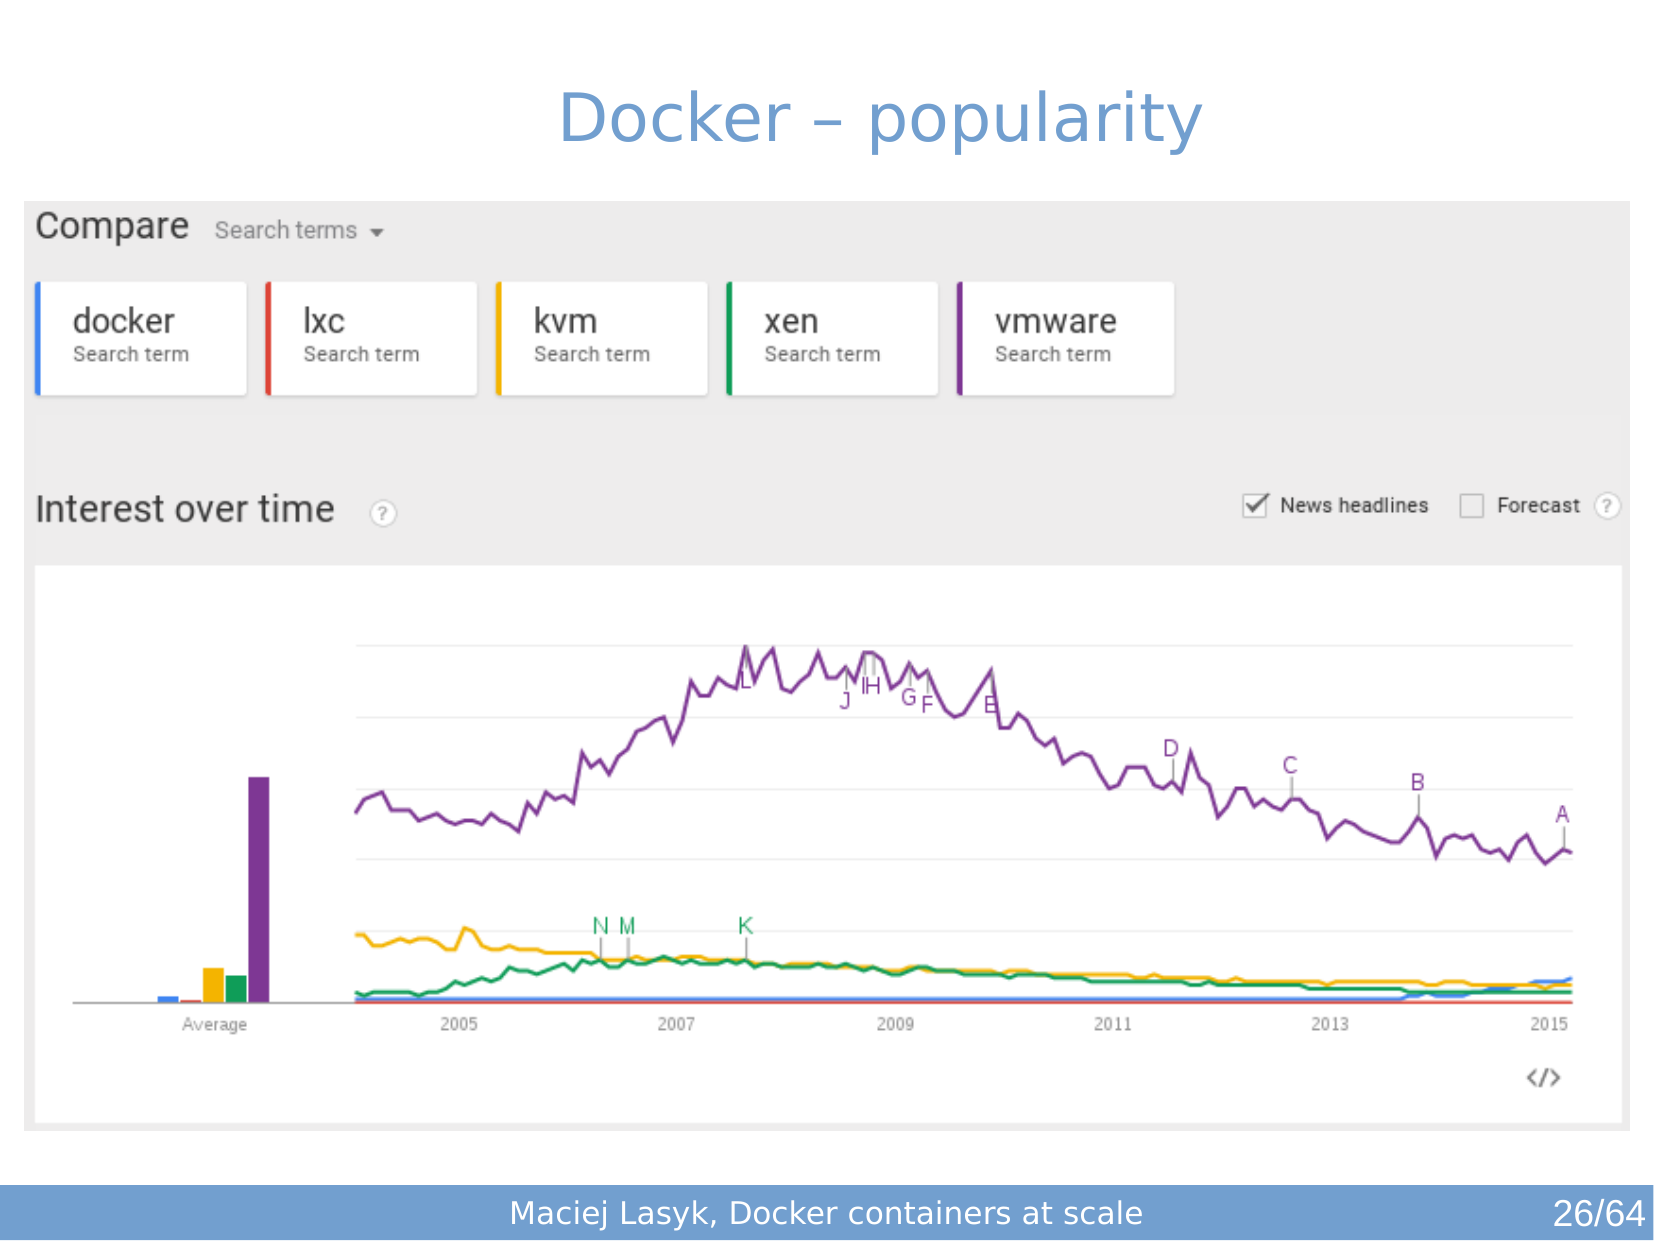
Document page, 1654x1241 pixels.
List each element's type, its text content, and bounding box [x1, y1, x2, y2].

text_box Docker – popularity [542, 72, 1221, 166]
text_box 26/64 [1527, 1185, 1654, 1241]
text_box Maciej Lasyk, Docker containers at scale [494, 1188, 1160, 1240]
picture [24, 201, 1630, 1131]
text_box [0, 1185, 1527, 1241]
